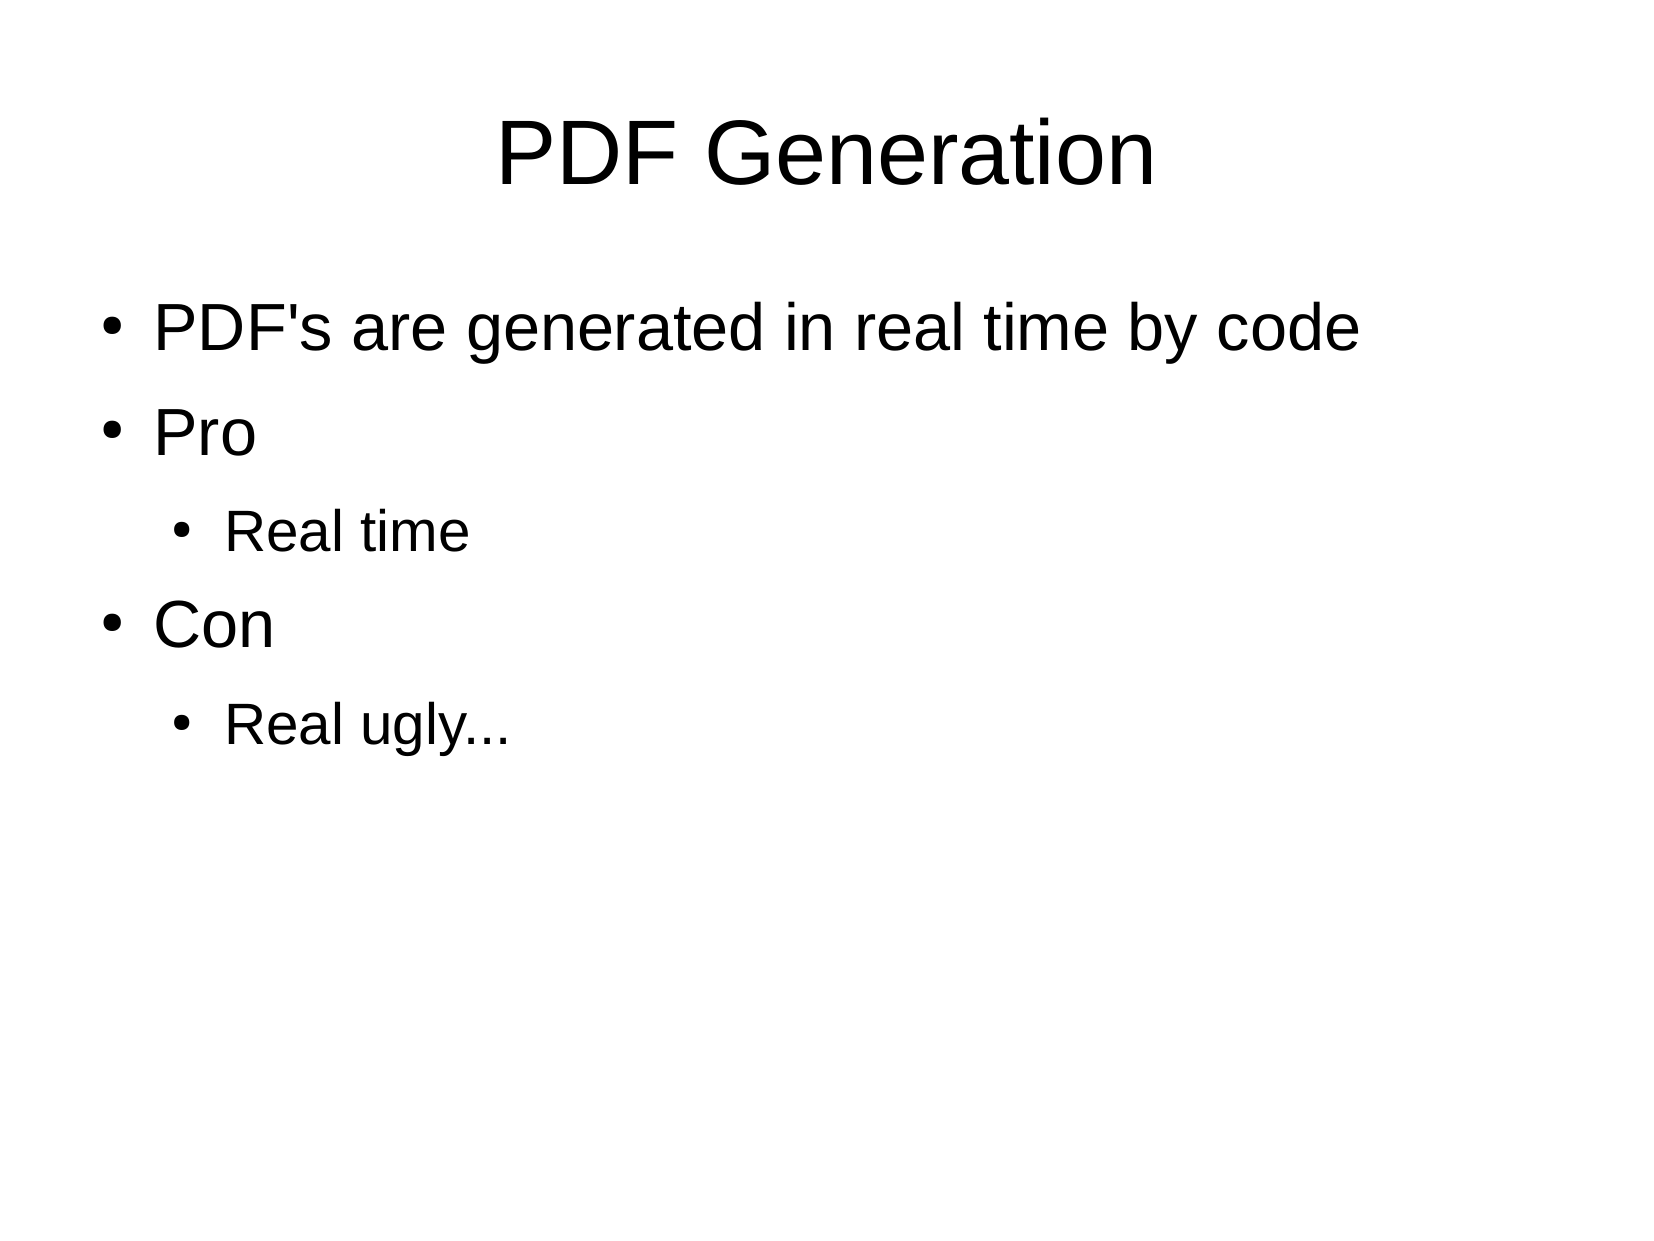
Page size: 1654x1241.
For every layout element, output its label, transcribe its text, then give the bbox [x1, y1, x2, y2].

title PDF Generation [82, 49, 1571, 257]
list PDF's are generated in real time by code Pro Real time Con Real ugly... [82, 290, 1571, 1109]
